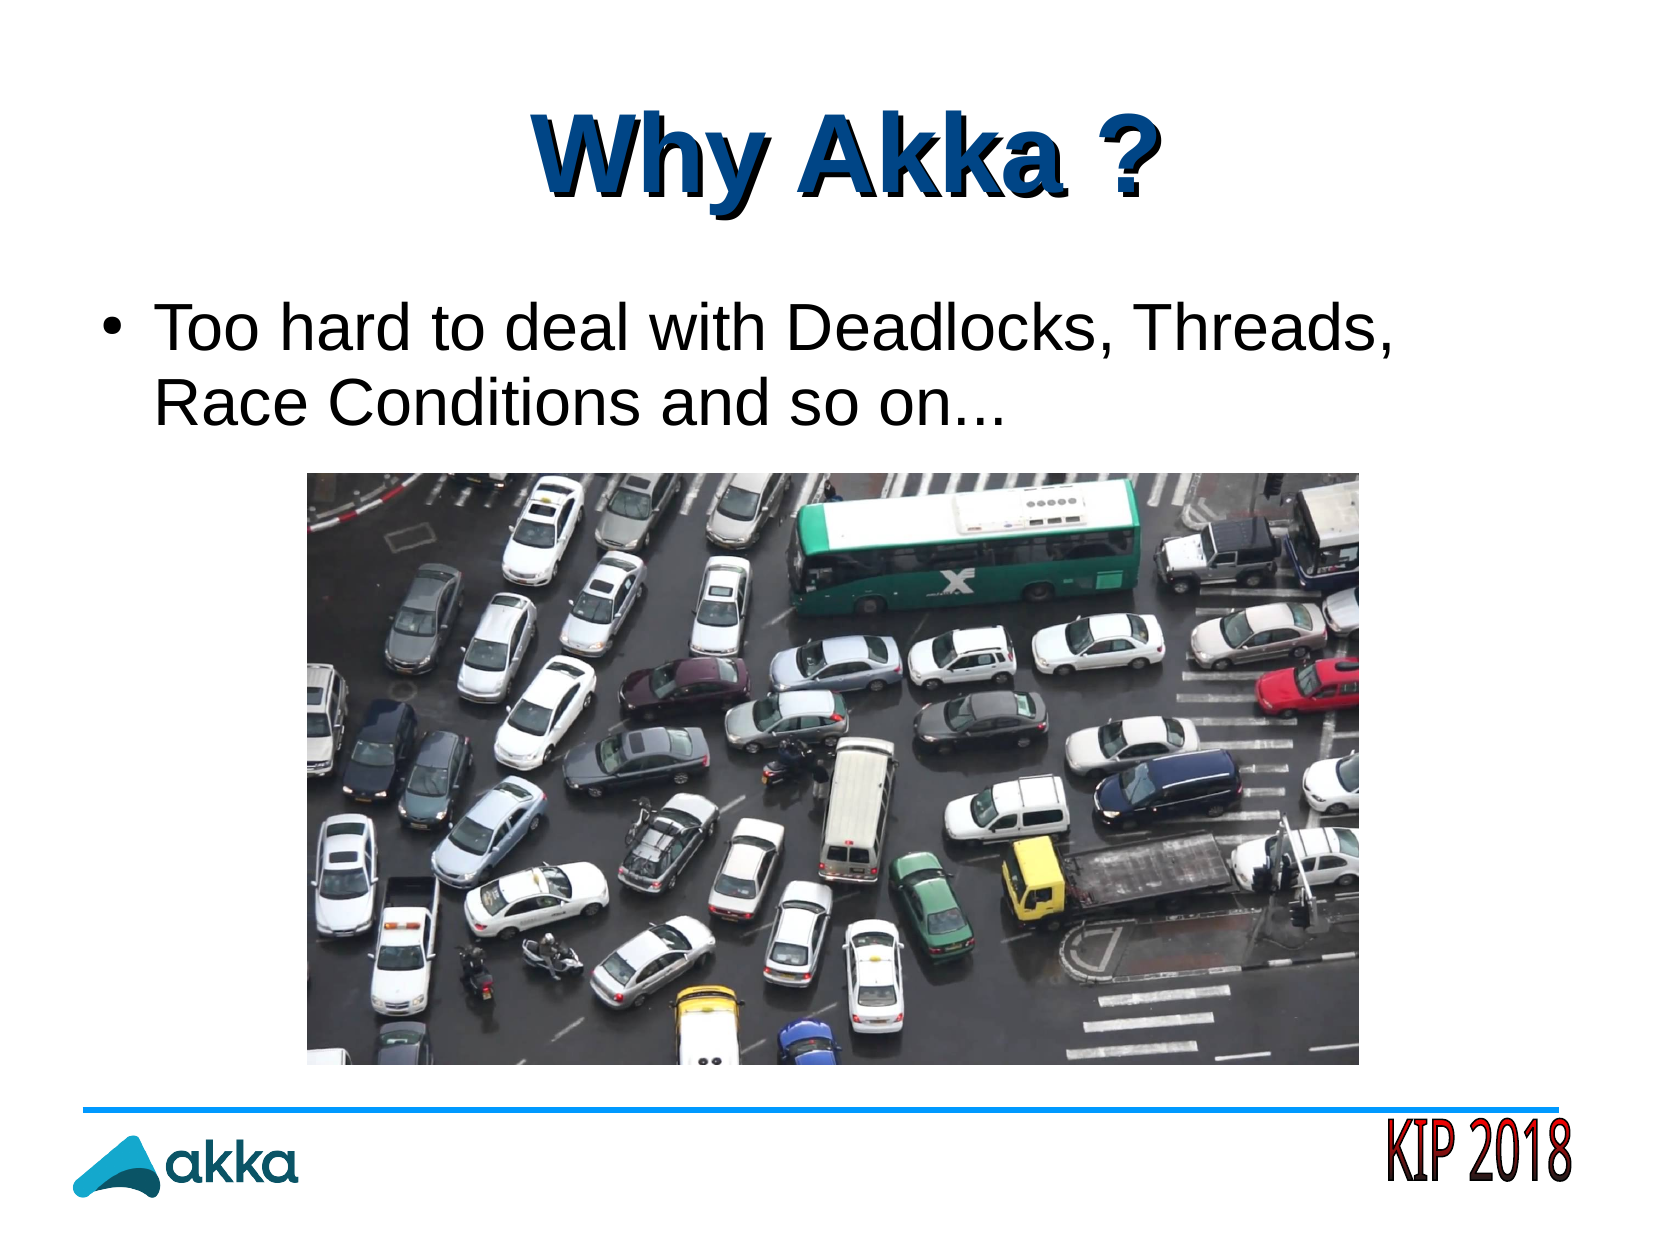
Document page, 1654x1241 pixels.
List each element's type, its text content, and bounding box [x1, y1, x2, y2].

list Too hard to deal with Deadlocks, Threads, Race Conditions and so on... [82, 290, 1538, 461]
picture [61, 1116, 306, 1217]
title Why Akka ? [82, 49, 1571, 257]
picture [307, 473, 1359, 1066]
